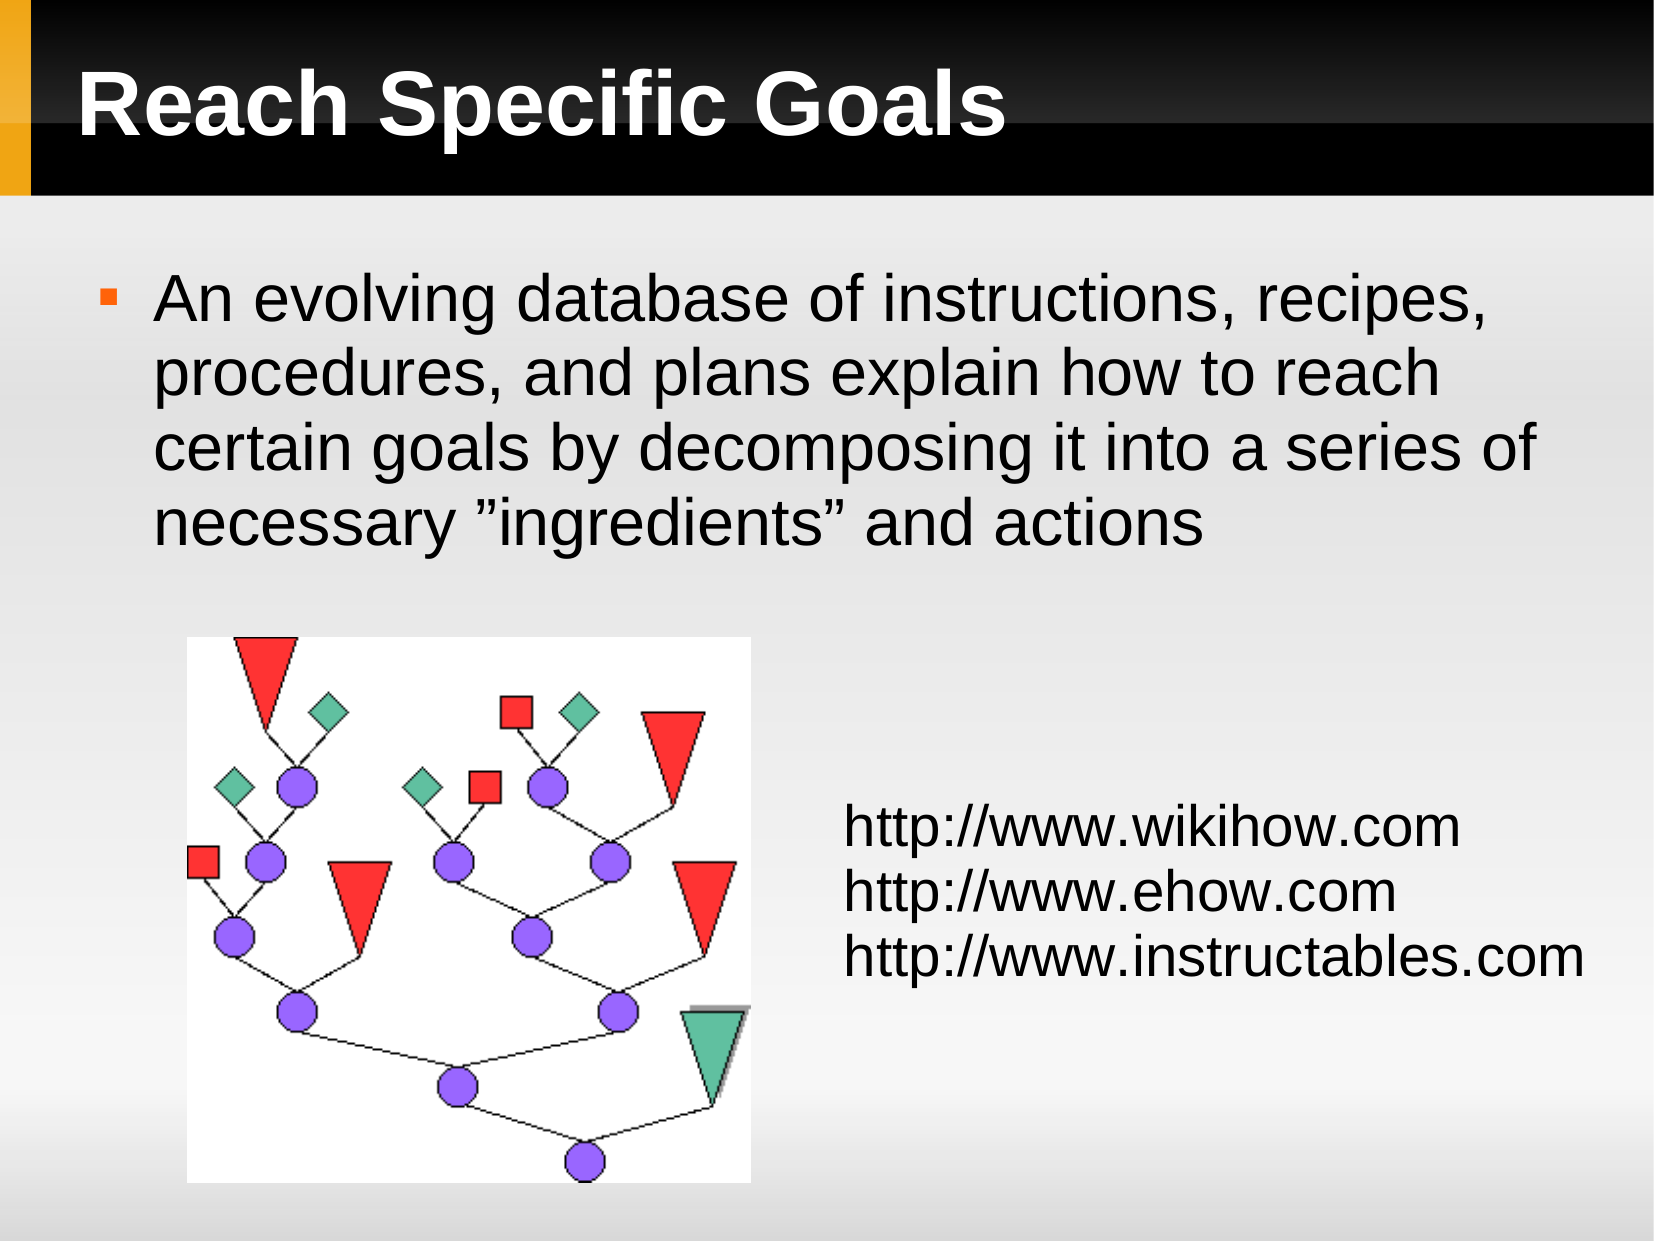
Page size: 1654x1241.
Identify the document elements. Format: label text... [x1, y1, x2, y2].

title Reach Specific Goals [76, 7, 1565, 200]
picture [0, 0, 1654, 1241]
list An evolving database of instructions, recipes, procedures, and plans explain how to reach certain goals by decomposing it into a series of necessary ”ingredients” and actions [82, 260, 1571, 1065]
text_box http://www.wikihow.com http://www.ehow.com http://www.instructables.com [819, 785, 1603, 996]
